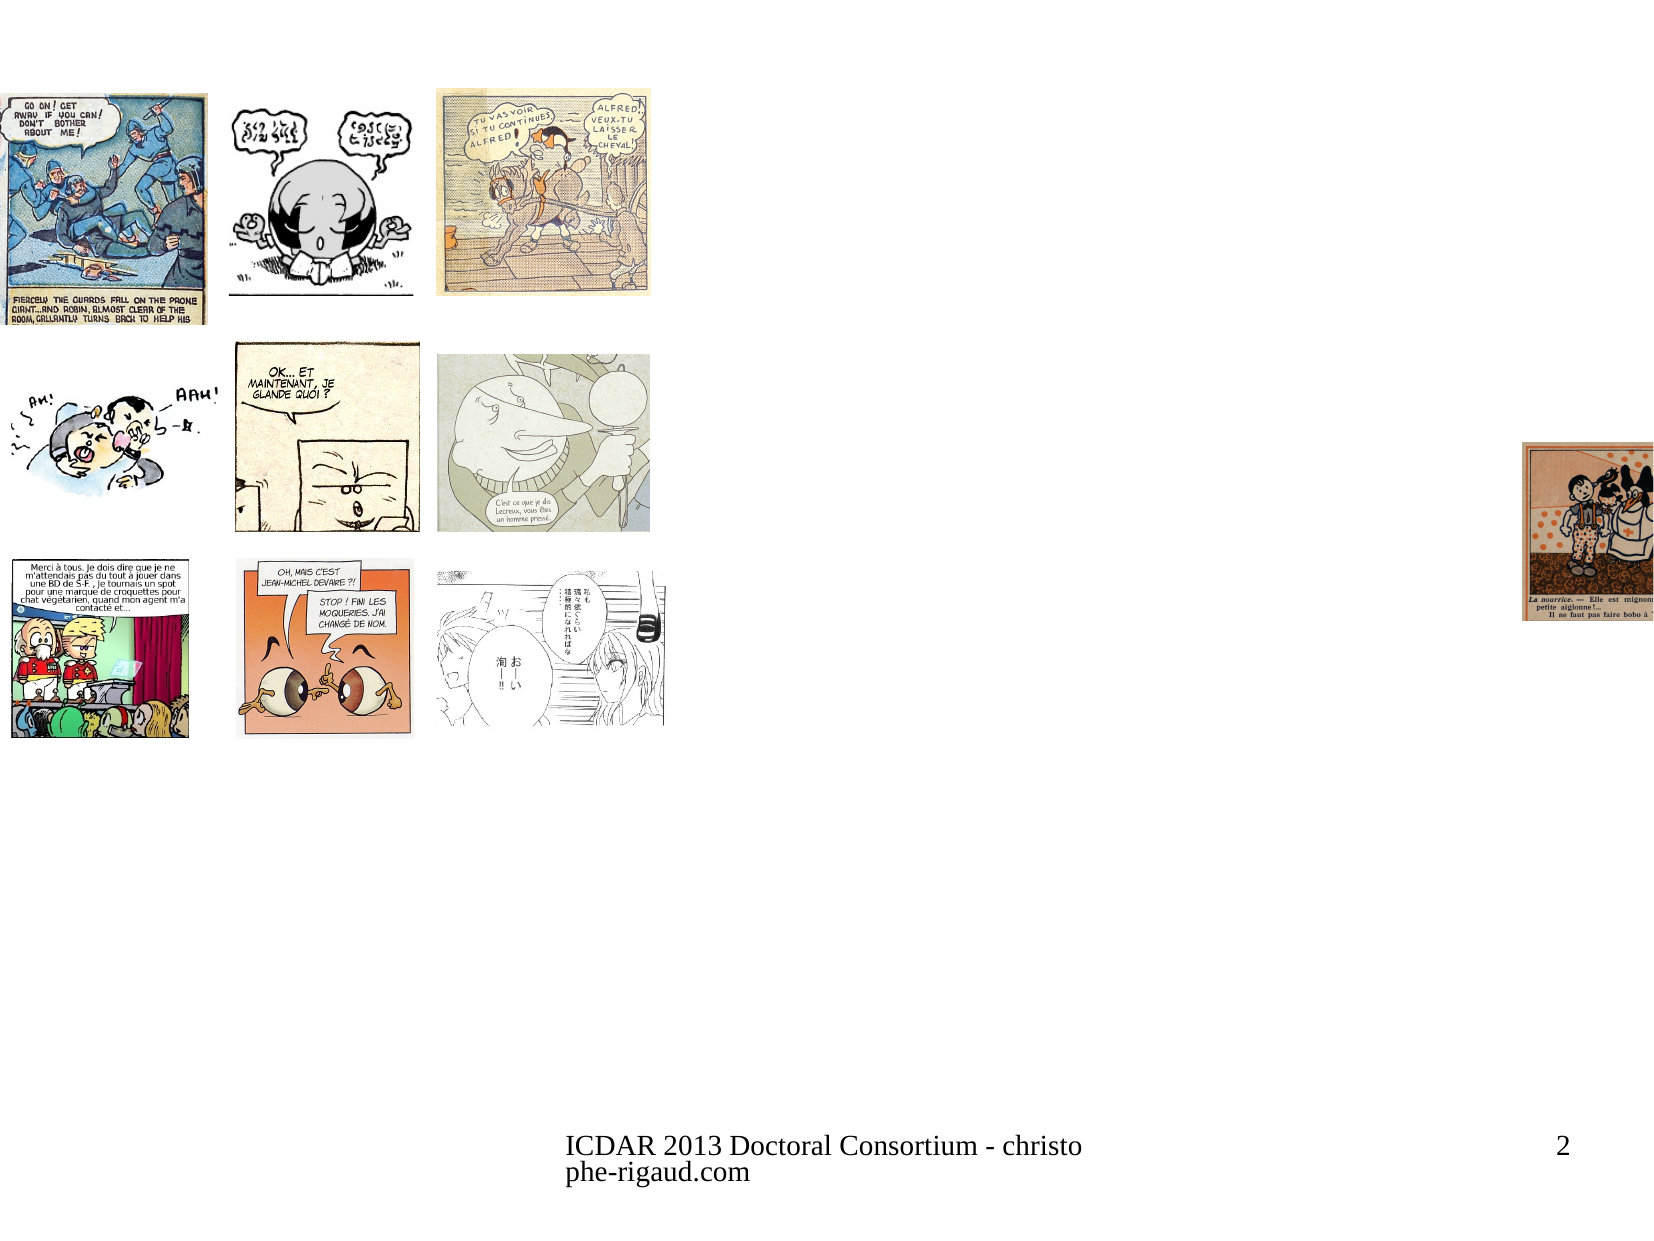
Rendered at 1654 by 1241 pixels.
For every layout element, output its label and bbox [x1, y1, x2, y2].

picture [0, 383, 222, 502]
picture [228, 106, 414, 296]
picture [11, 559, 189, 738]
picture [1522, 442, 1654, 621]
picture [431, 571, 668, 733]
picture [235, 341, 420, 532]
picture [0, 93, 208, 325]
picture [236, 558, 414, 739]
picture [436, 88, 651, 296]
picture [437, 354, 650, 532]
